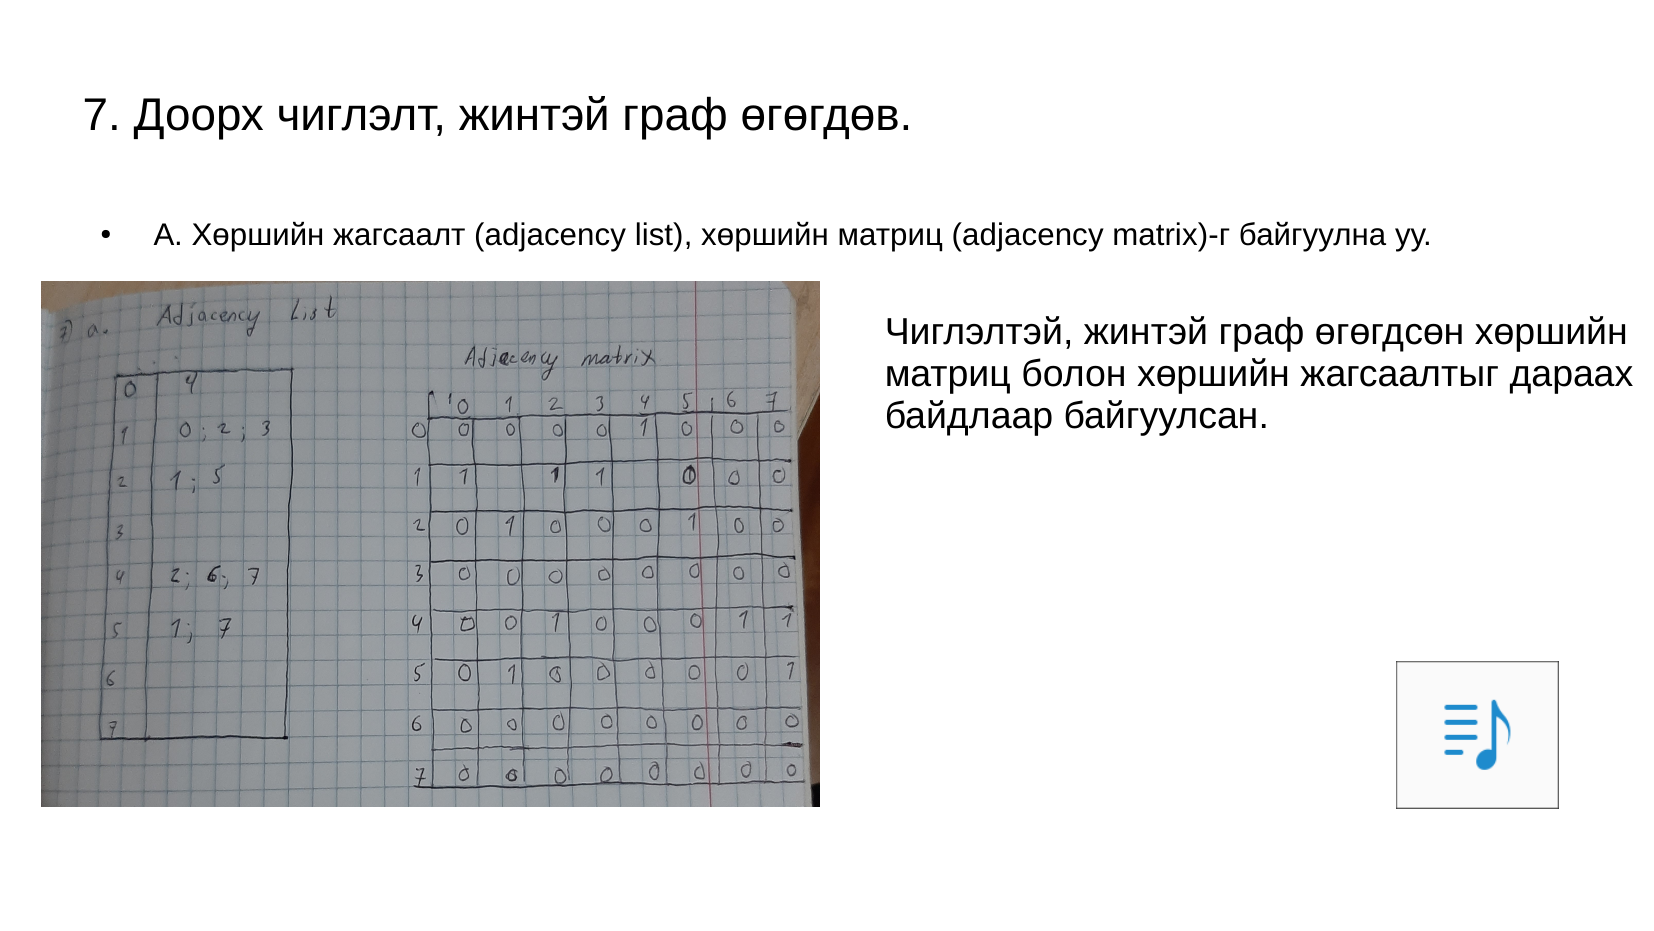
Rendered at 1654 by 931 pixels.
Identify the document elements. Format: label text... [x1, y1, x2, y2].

list А. Хөршийн жагсаалт (adjacency list), хөршийн матриц (adjacency matrix)-г байгуулна уу. [82, 217, 1571, 758]
picture [41, 281, 820, 807]
text_box Чиглэлтэй, жинтэй граф өгөгдсөн хөршийн матриц болон хөршийн жагсаалтыг дараах байдлаар байгуулсан. [870, 303, 1654, 444]
title 7. Доорх чиглэлт, жинтэй граф өгөгдөв. [82, 37, 1571, 193]
text_box [1395, 660, 1561, 811]
